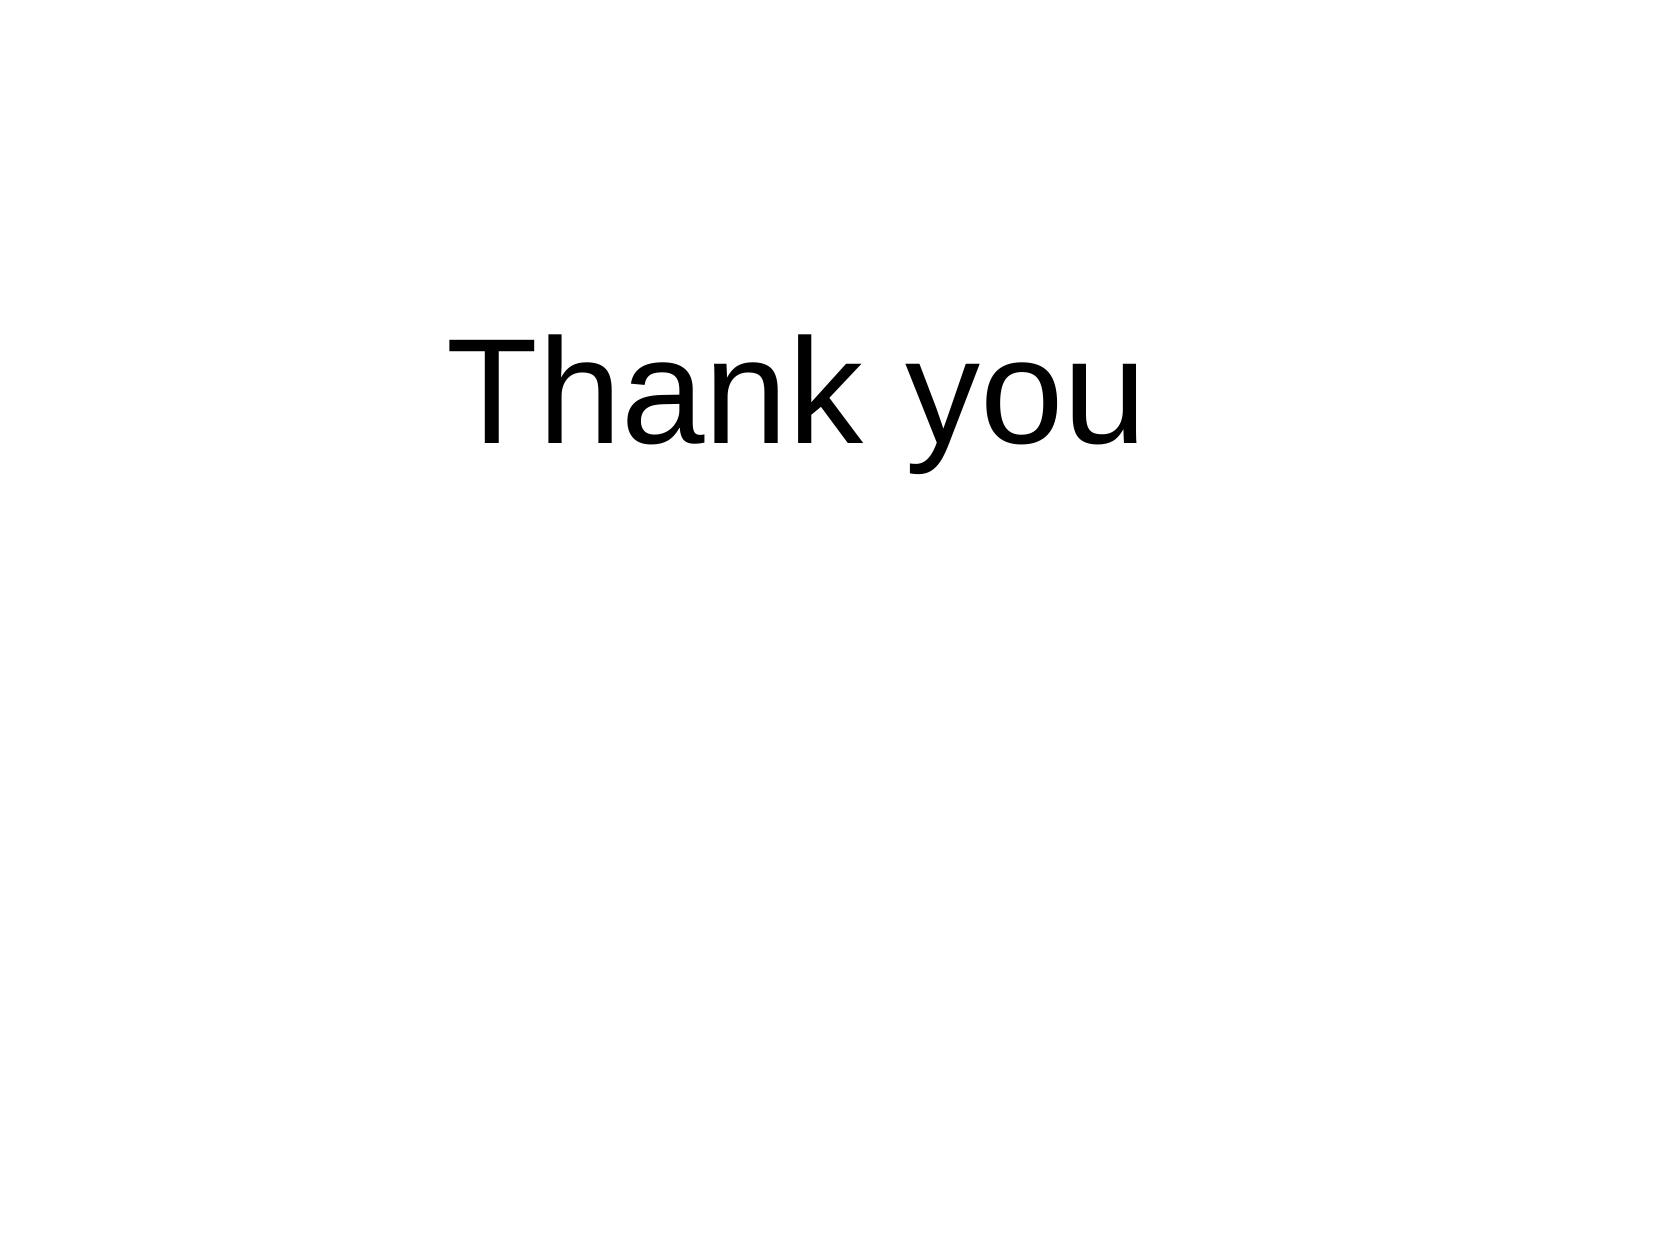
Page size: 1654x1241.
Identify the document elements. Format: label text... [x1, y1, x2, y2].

text_box Thank you [431, 300, 1163, 483]
